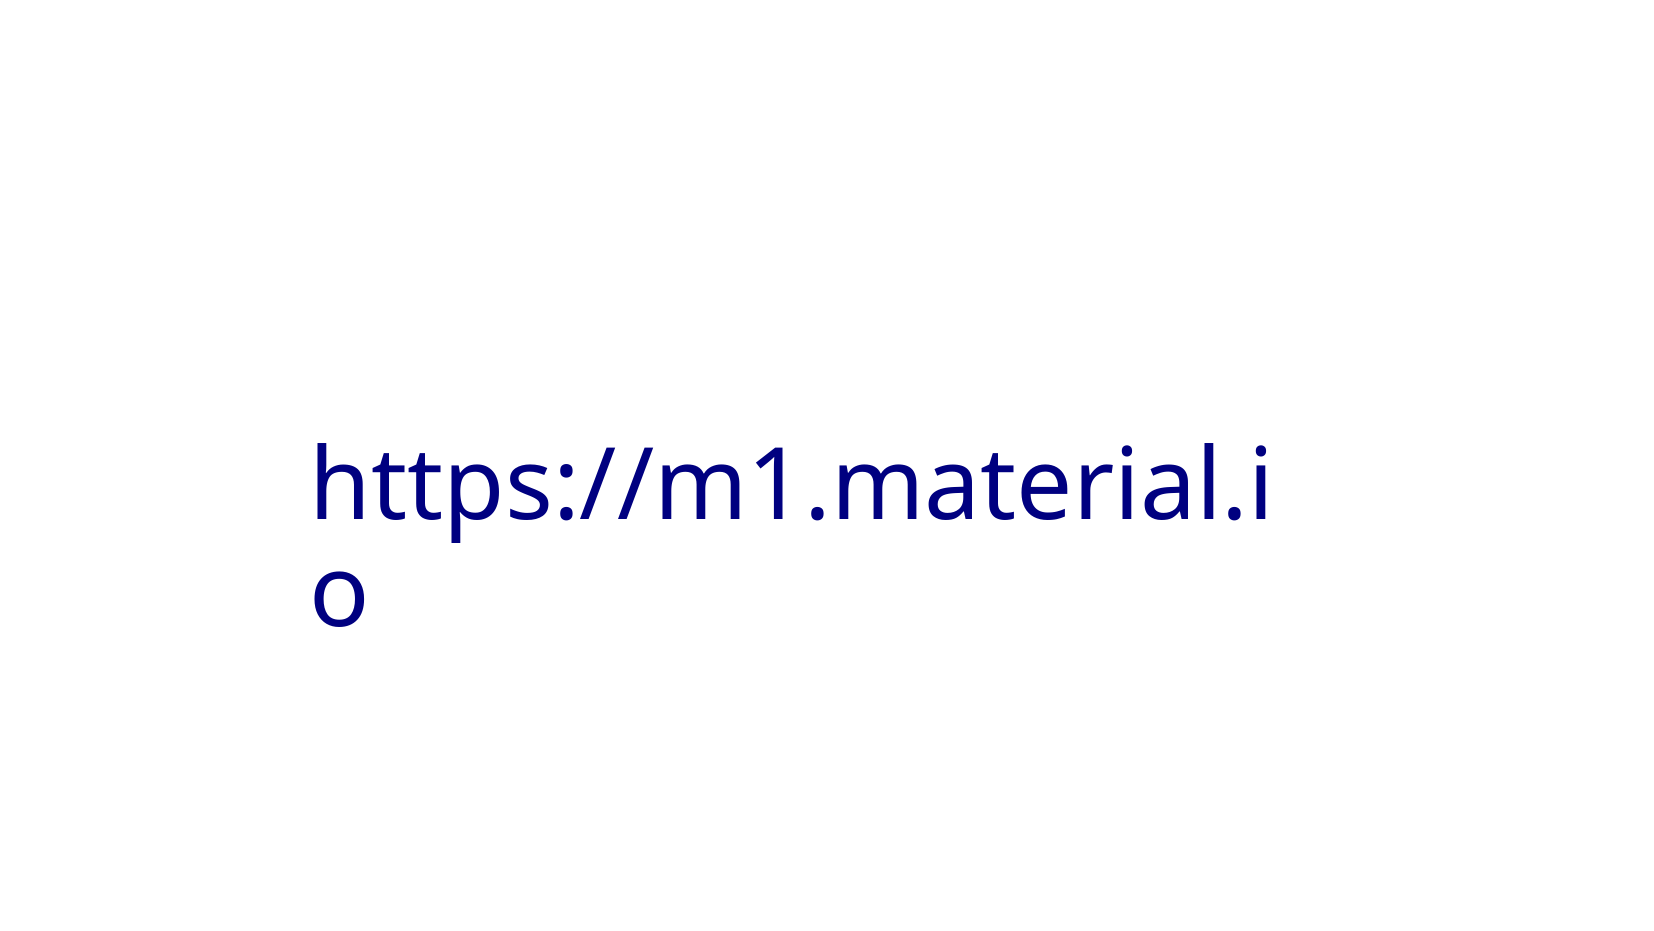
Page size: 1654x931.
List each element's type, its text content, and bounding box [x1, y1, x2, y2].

text_box https://m1.material.io [295, 405, 1346, 538]
